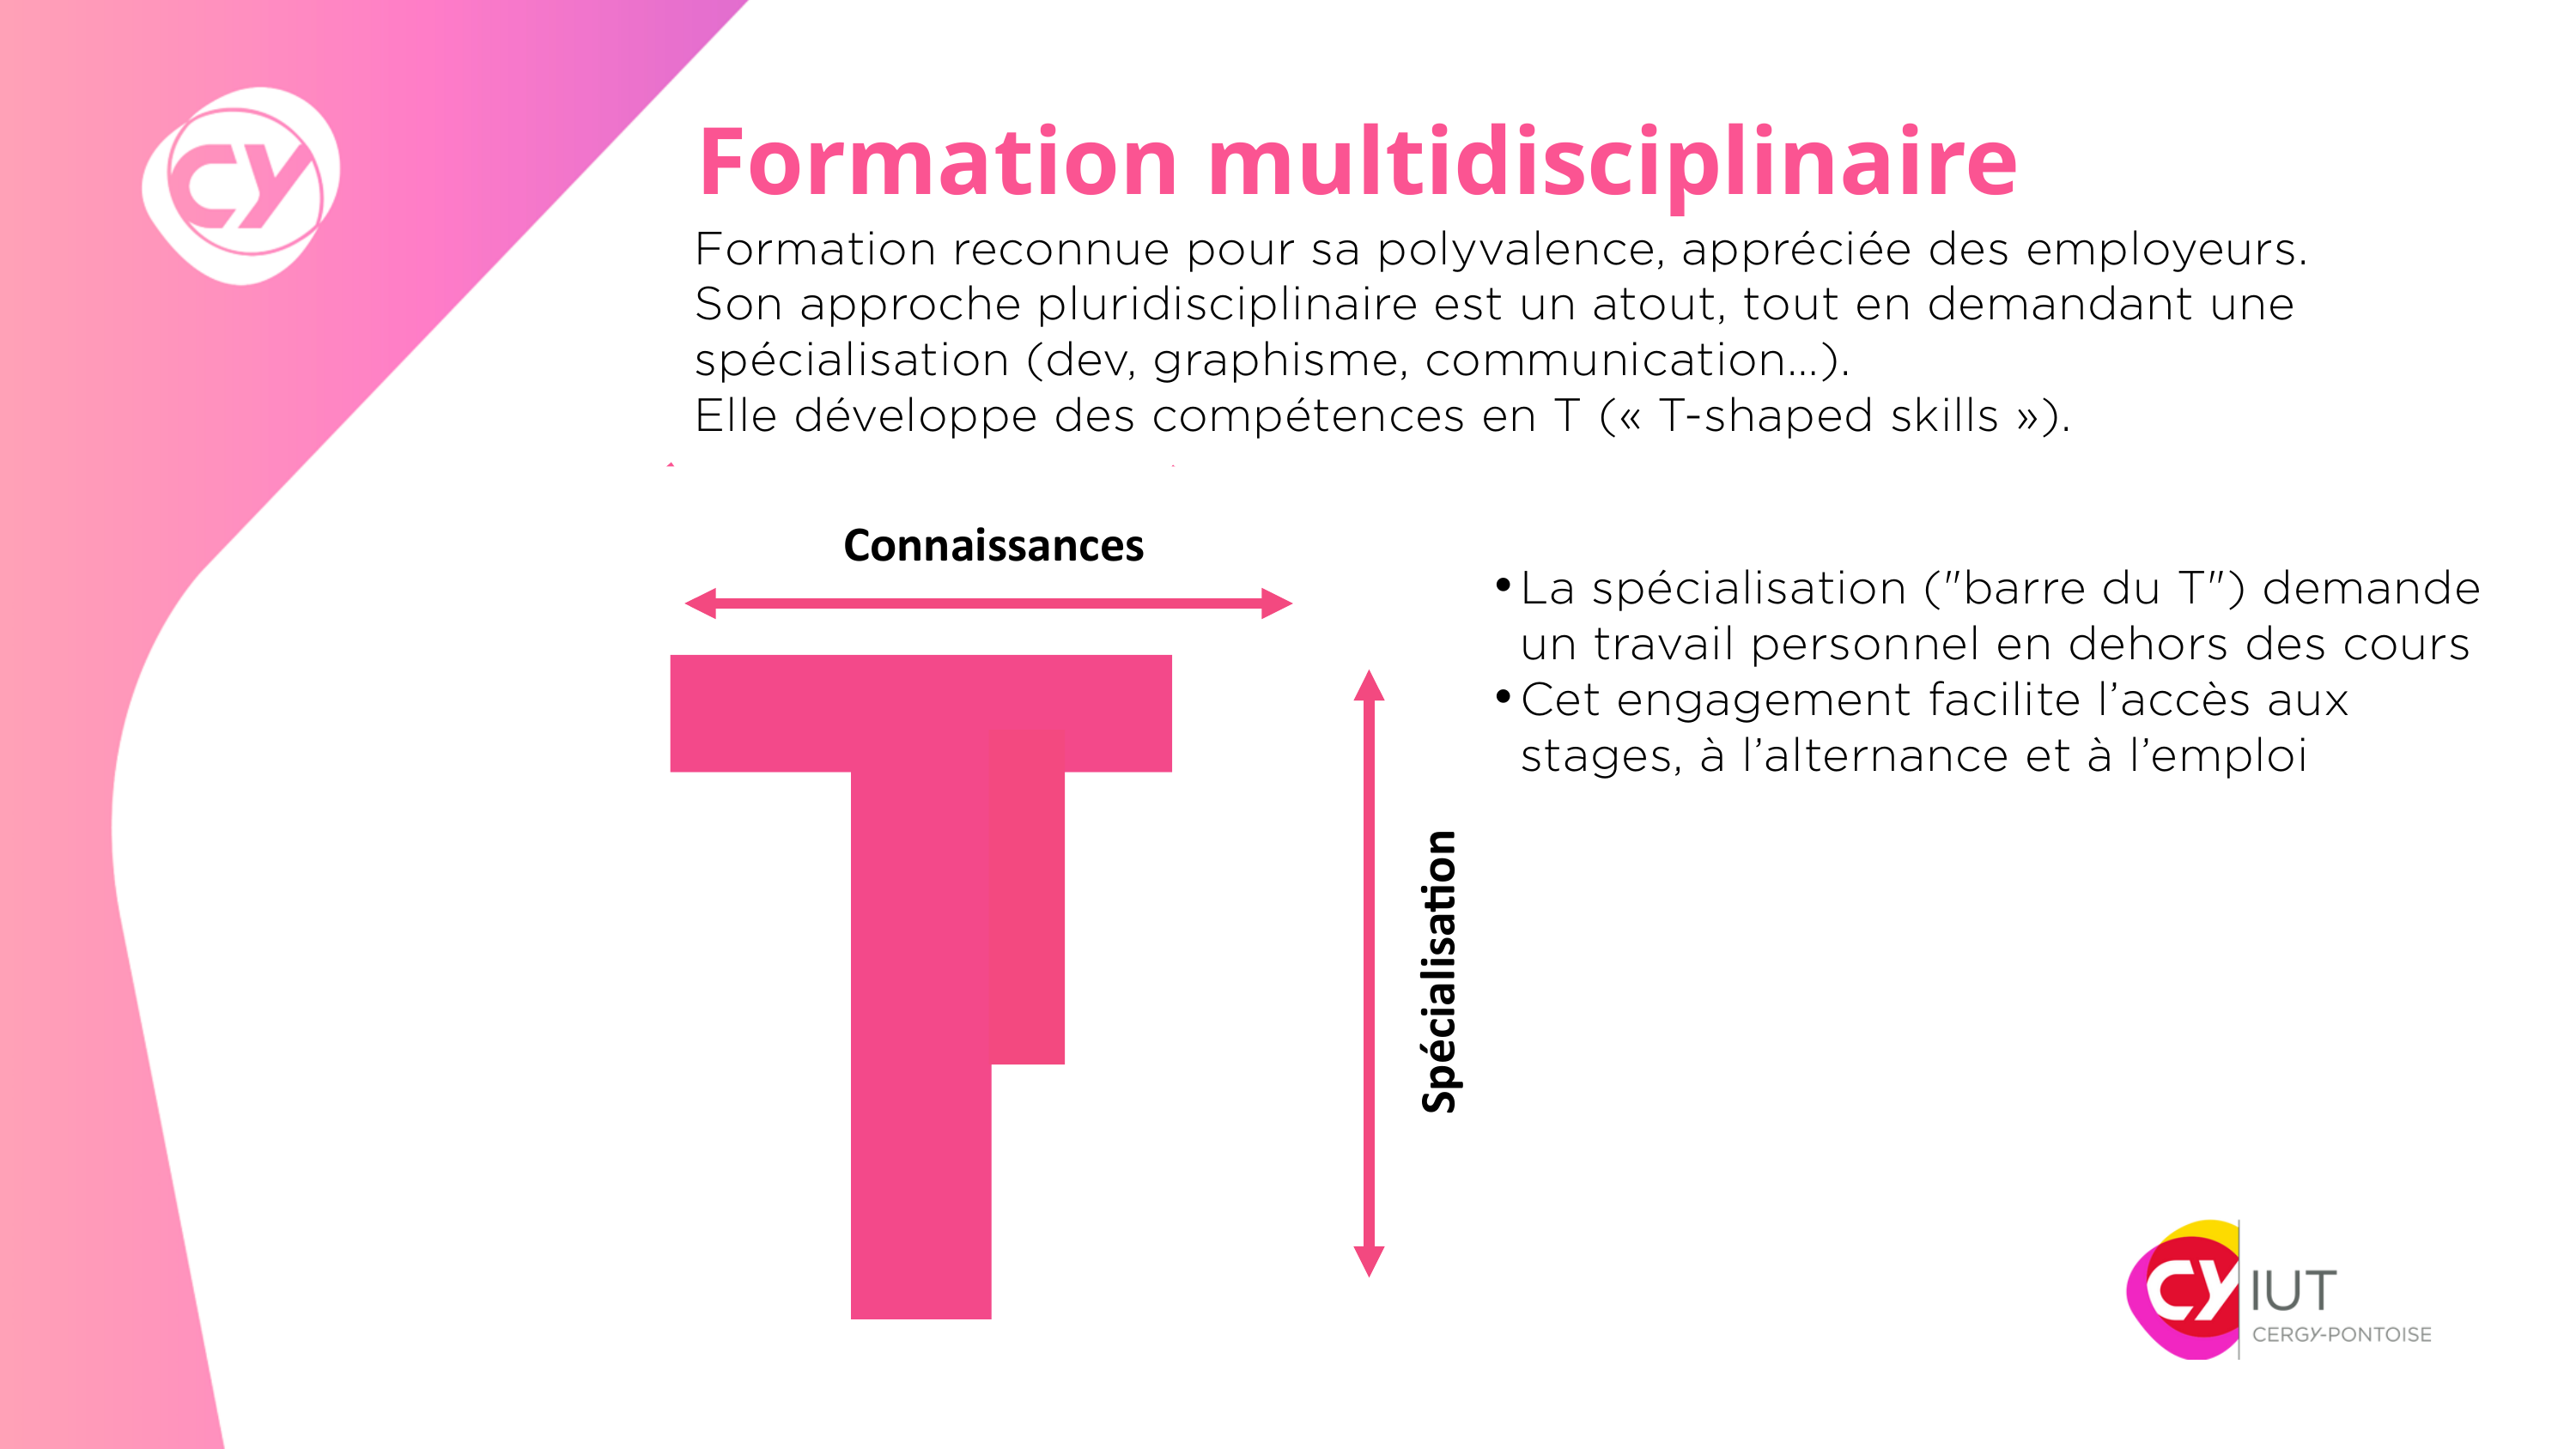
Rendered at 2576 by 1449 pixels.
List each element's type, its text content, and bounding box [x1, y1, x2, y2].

text_box Connaissances [822, 504, 1167, 578]
text_box Formation reconnue pour sa polyvalence, appréciée des employeurs. Son approche pluridisciplinaire est un atout, tout en demandant une spécialisation (dev, graphisme, communication…). Elle développe des compétences en T (« T-shaped skills »). [1192, 217, 2529, 441]
text_box Spécialisation [1397, 806, 1471, 1139]
text_box [608, 466, 1268, 619]
text_box La spécialisation ("barre du T") demande un travail personnel en dehors des cours Cet engagement facilite l’accès aux stages, à l’alternance et à l’emploi [1465, 557, 2506, 781]
text_box Formation multidisciplinaire [1685, 154, 1704, 184]
text_box [988, 730, 1066, 1065]
text_box T [652, 619, 1192, 1449]
picture [0, 0, 2576, 1449]
text_box T [652, 203, 1192, 466]
text_box Formation multidisciplinaire [687, 82, 2029, 214]
text_box [716, 609, 1261, 619]
